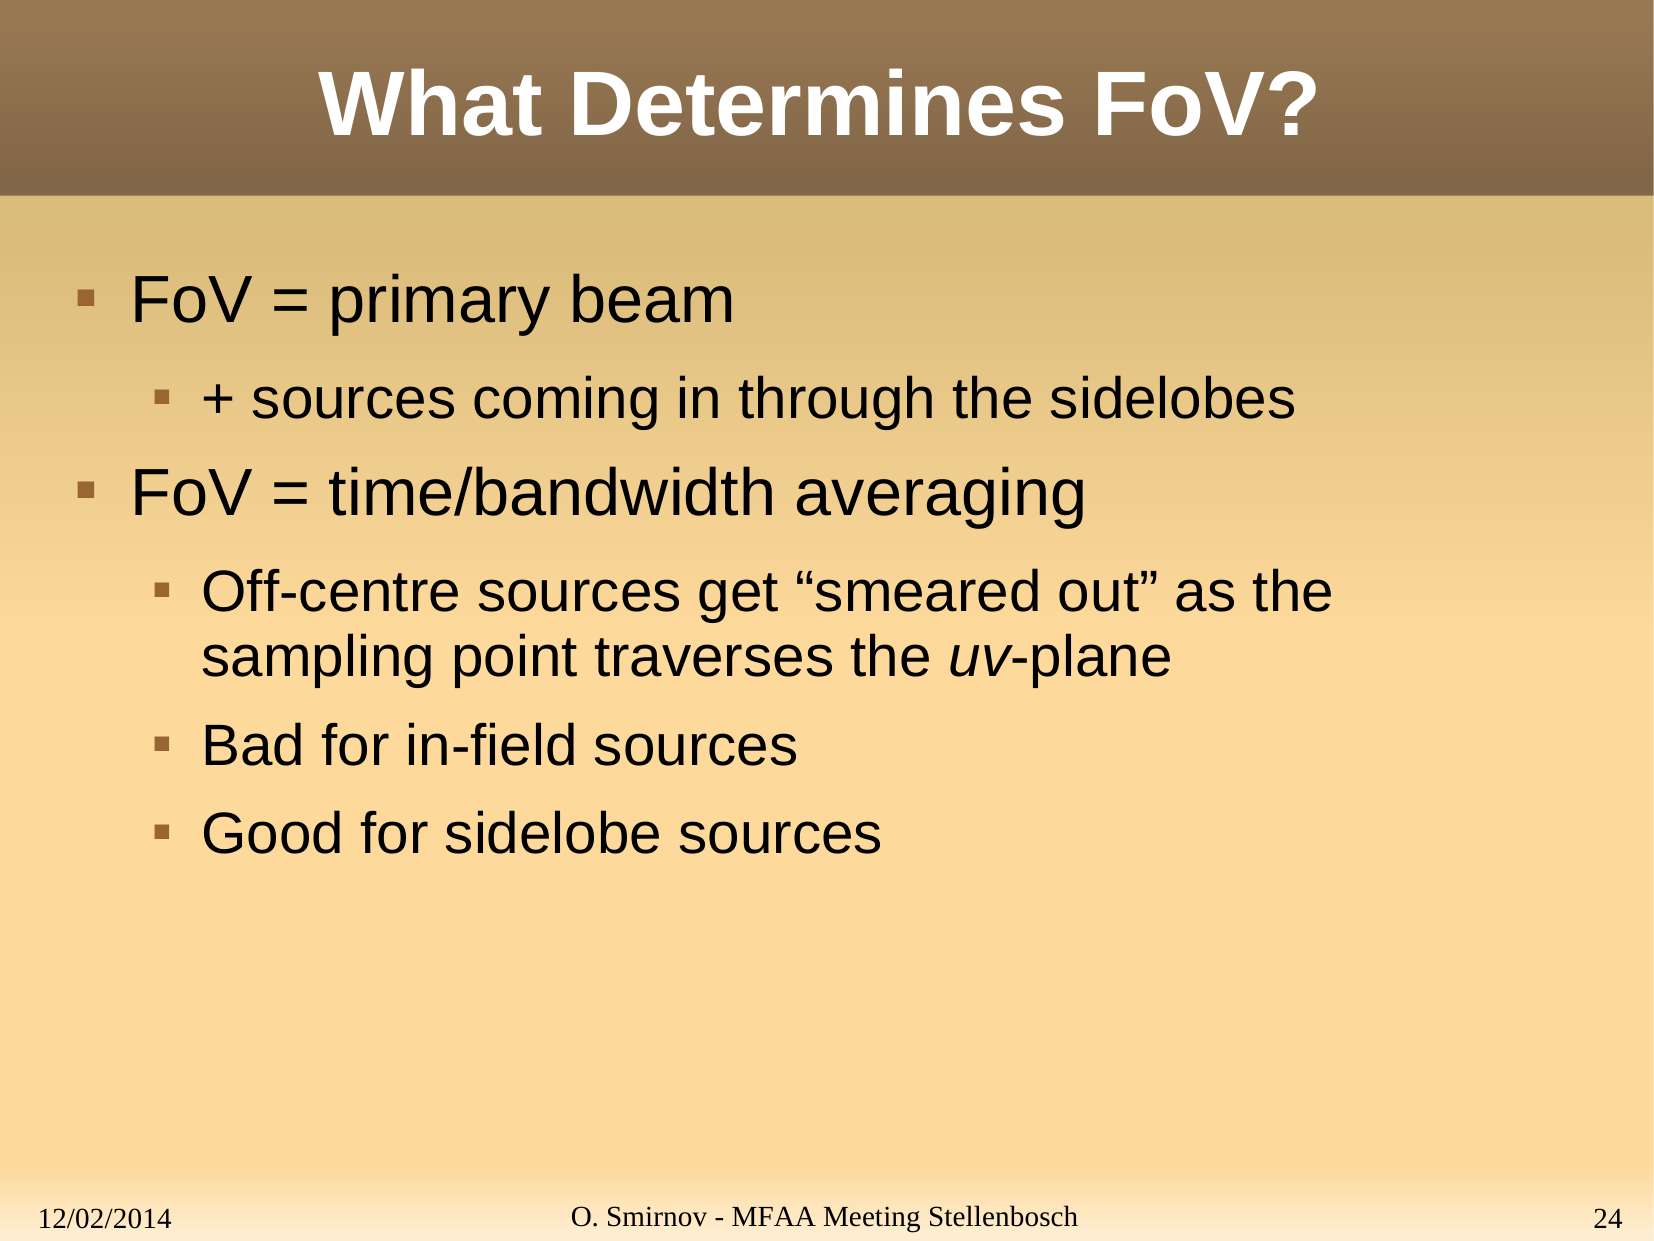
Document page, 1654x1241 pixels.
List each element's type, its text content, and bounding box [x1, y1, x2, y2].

picture [0, 0, 1654, 1241]
title What Determines FoV? [76, 0, 1565, 208]
list FoV = primary beam + sources coming in through the sidelobes FoV = time/bandwidth averaging Off-centre sources get “smeared out” as the sampling point traverses the uv-plane Bad for in-field sources Good for sidelobe sources [60, 261, 1549, 1081]
